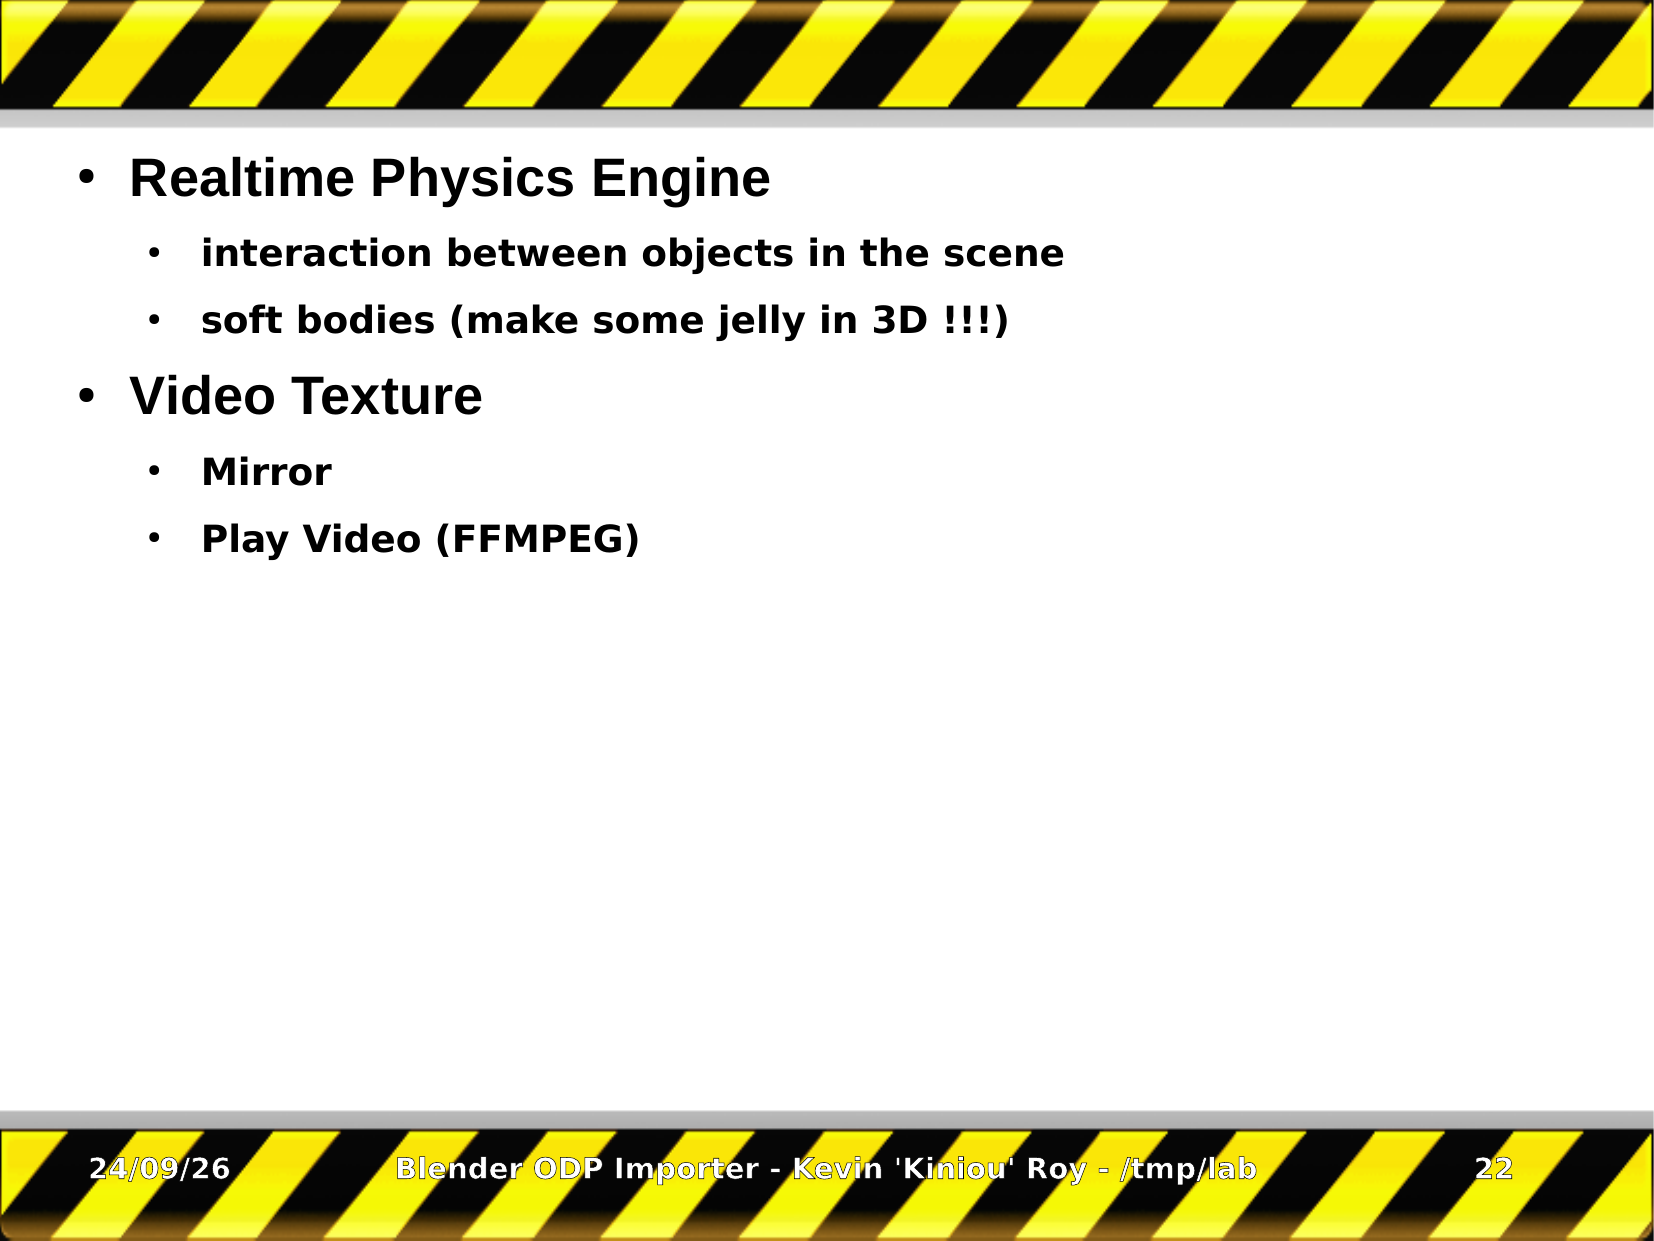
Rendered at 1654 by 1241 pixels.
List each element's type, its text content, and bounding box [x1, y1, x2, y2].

picture [0, 0, 1654, 1241]
title Miscellaneous [73, 14, 1580, 102]
list Realtime Physics Engine interaction between objects in the scene soft bodies (make some jelly in 3D !!!) Video Texture Mirror Play Video (FFMPEG) [59, 147, 1595, 803]
